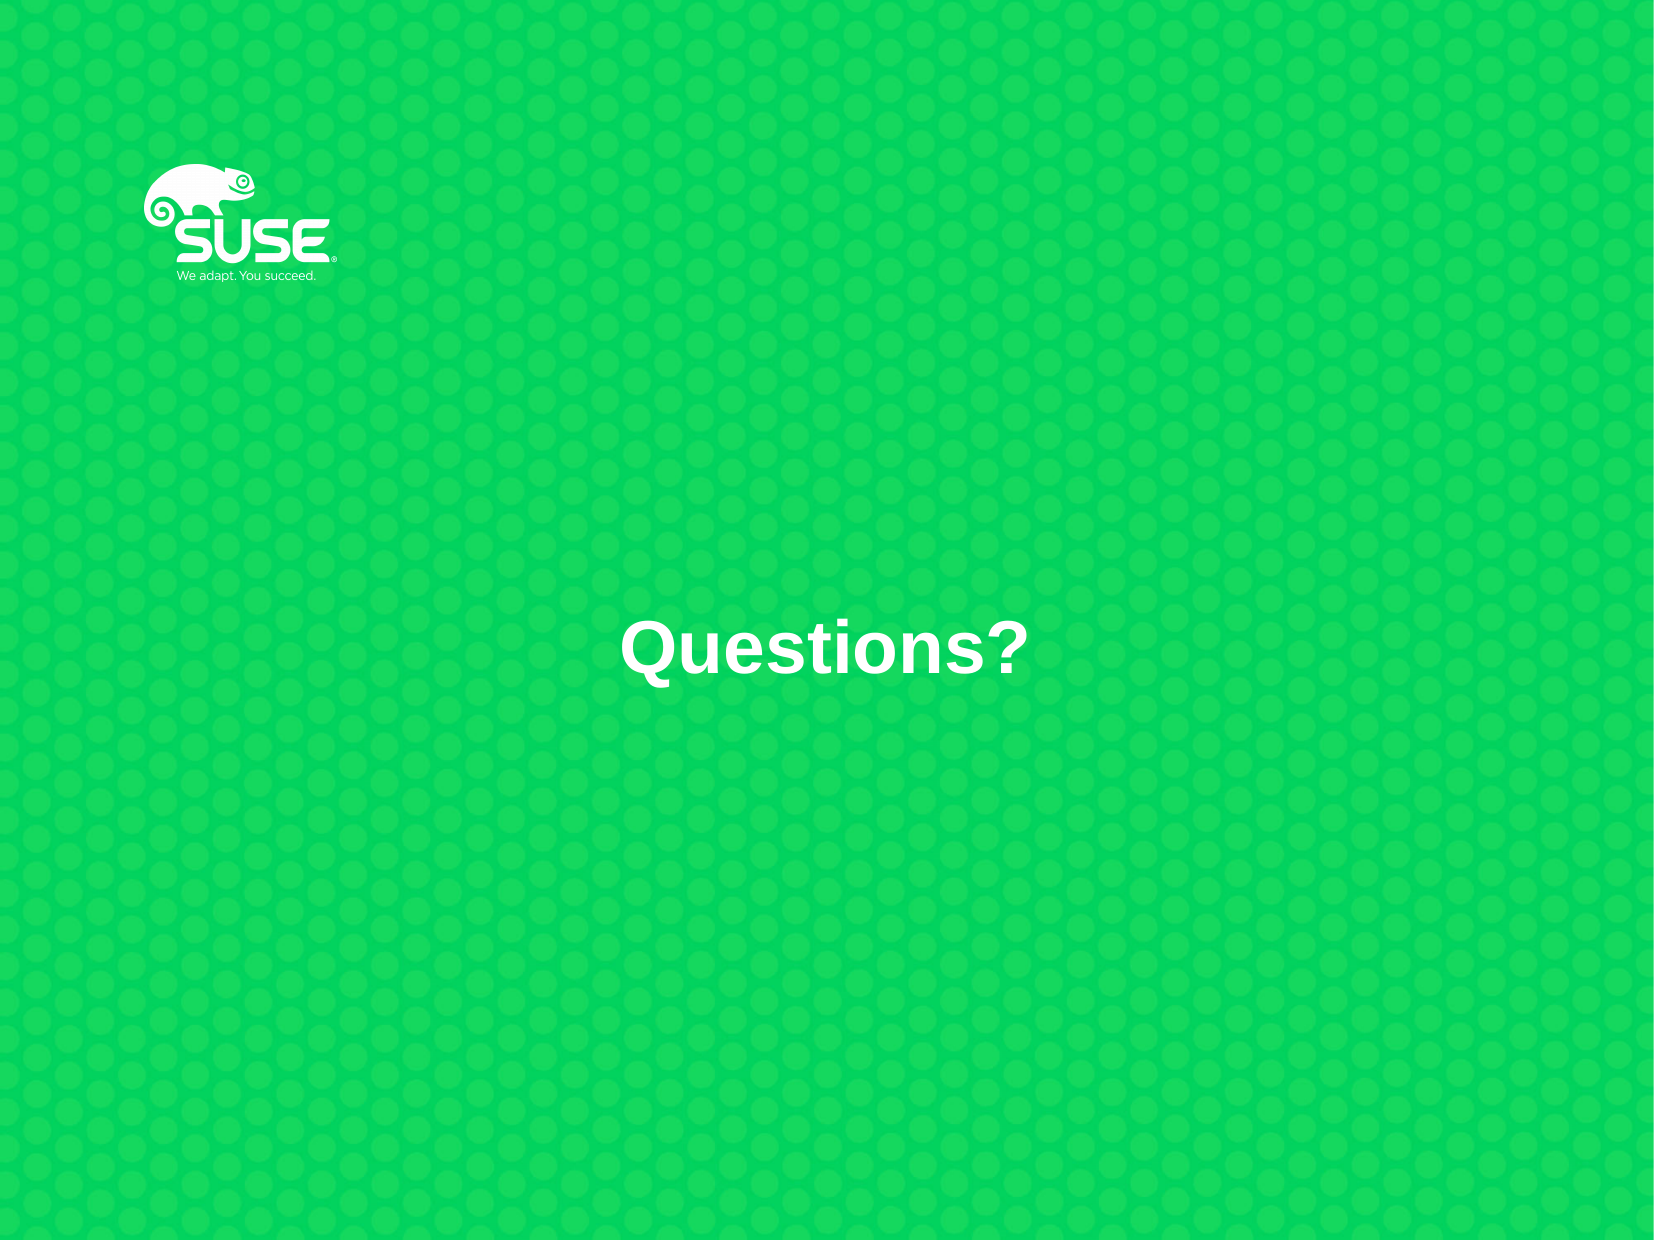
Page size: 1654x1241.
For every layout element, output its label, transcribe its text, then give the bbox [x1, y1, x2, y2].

picture [0, 0, 1654, 1240]
title Questions? [121, 296, 1531, 691]
